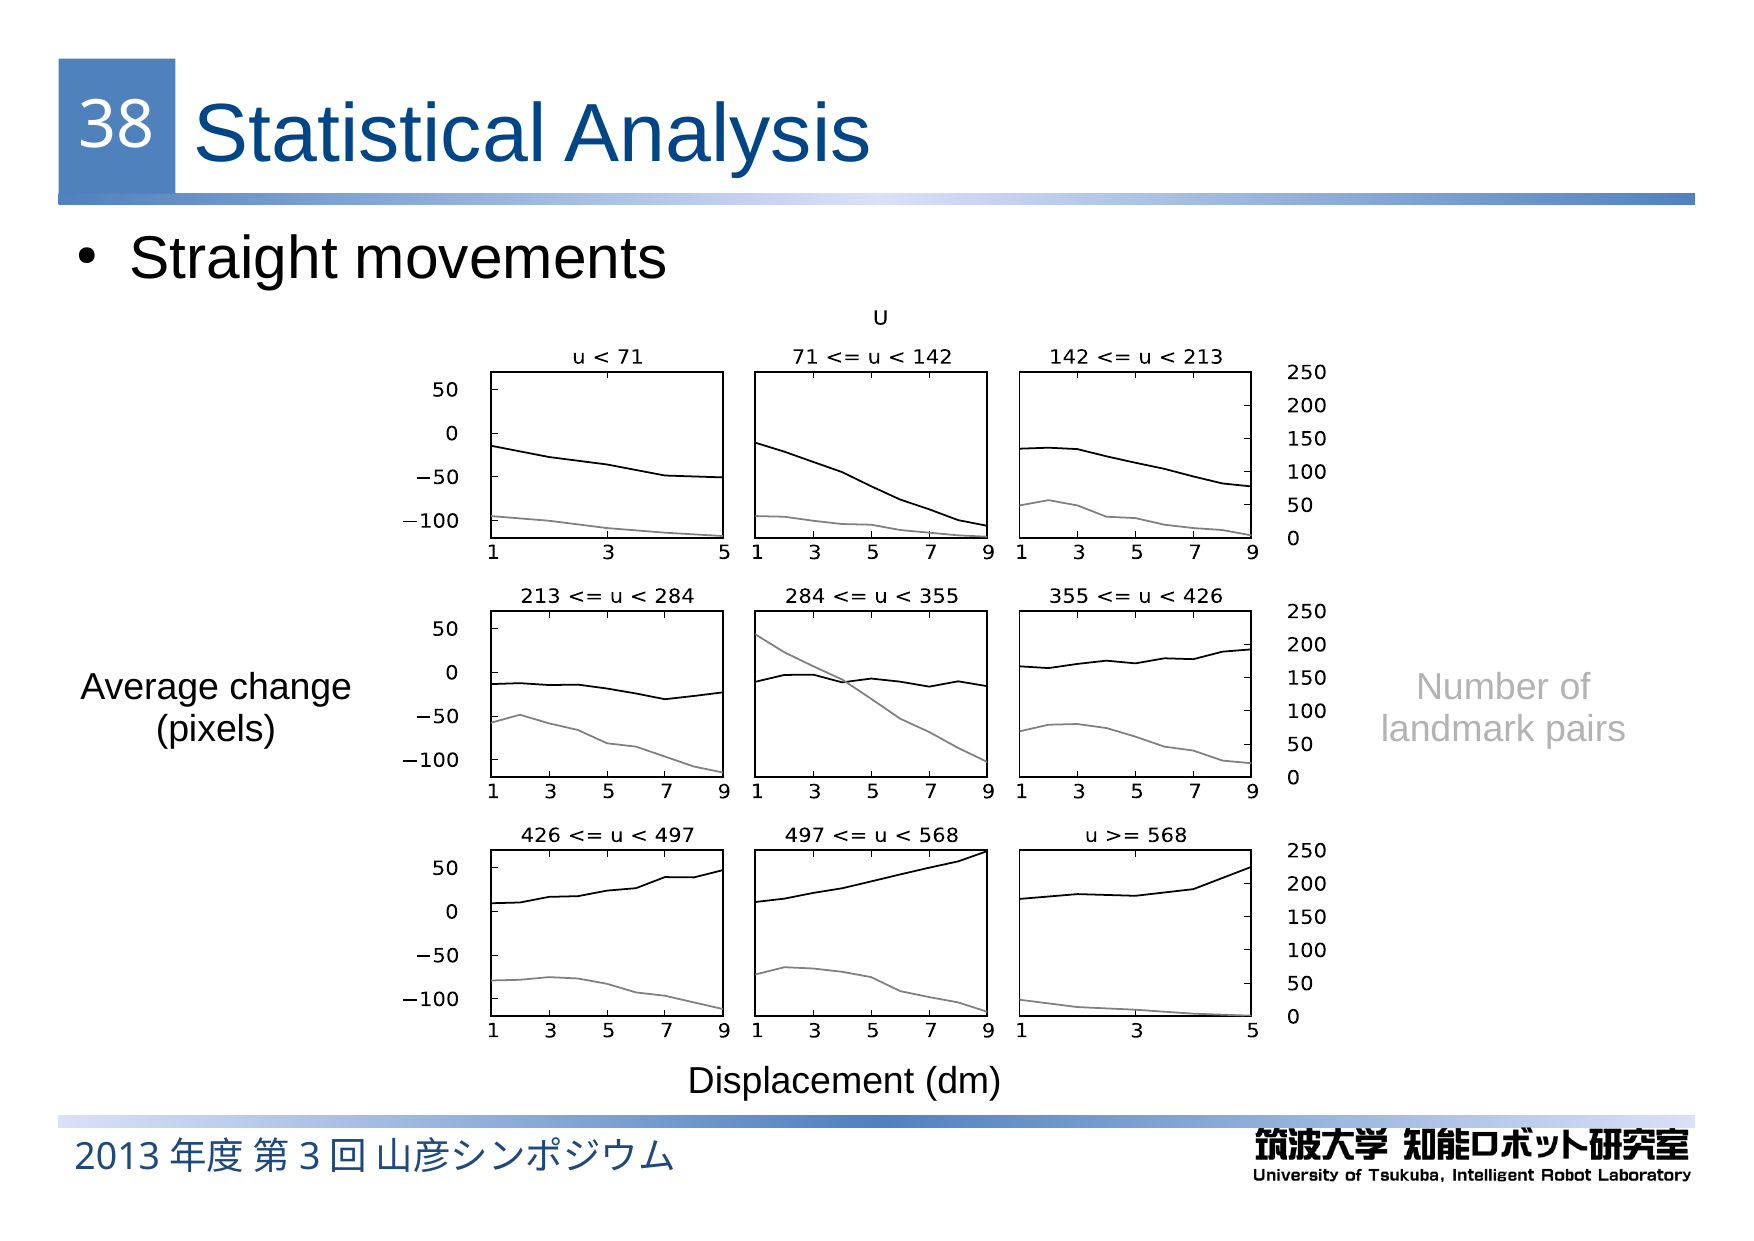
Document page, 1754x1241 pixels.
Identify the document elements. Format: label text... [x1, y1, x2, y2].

title Statistical Analysis [193, 61, 1651, 205]
text_box Number of landmark pairs [1345, 658, 1661, 758]
picture [1252, 1127, 1691, 1182]
text_box Average change (pixels) [58, 658, 374, 758]
list Straight movements [58, 223, 1696, 876]
picture [388, 298, 1337, 1049]
text_box Displacement (dm) [538, 1051, 1151, 1109]
